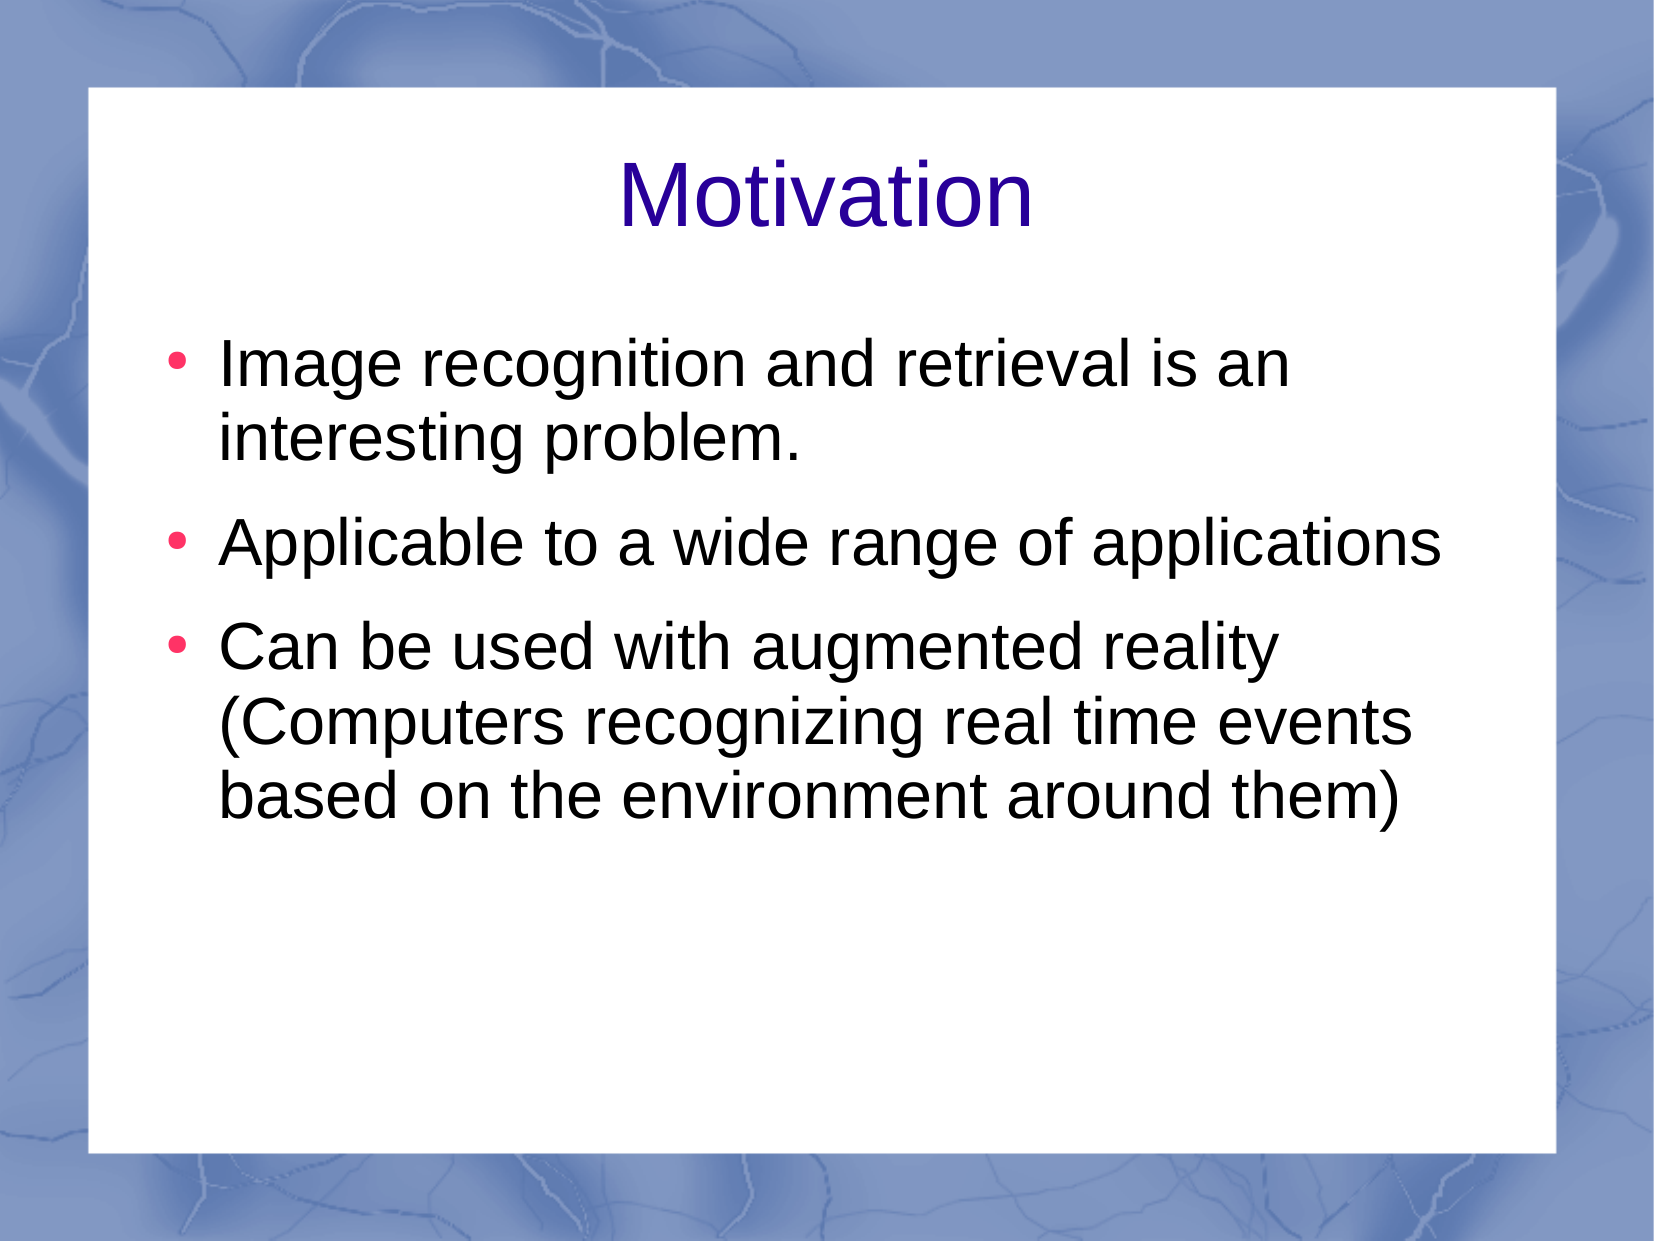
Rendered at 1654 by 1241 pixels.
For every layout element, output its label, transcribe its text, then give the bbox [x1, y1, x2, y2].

list Image recognition and retrieval is an interesting problem. Applicable to a wide range of applications Can be used with augmented reality (Computers recognizing real time events based on the environment around them) [147, 325, 1506, 996]
title Motivation [118, 90, 1536, 298]
picture [0, 0, 1654, 1241]
